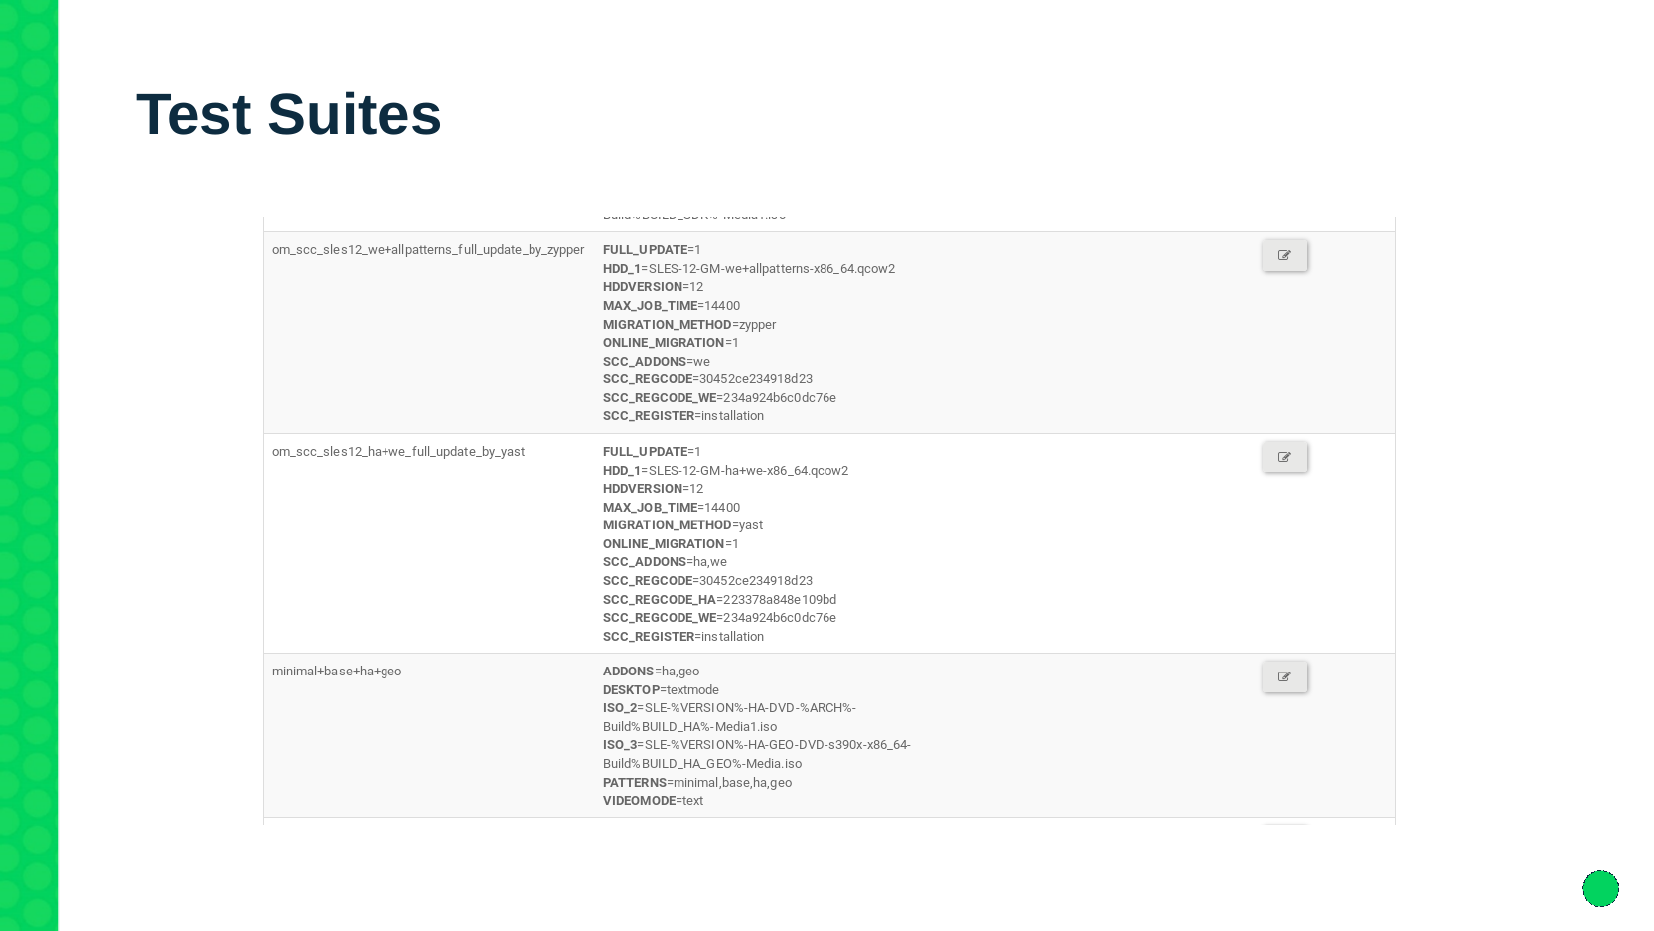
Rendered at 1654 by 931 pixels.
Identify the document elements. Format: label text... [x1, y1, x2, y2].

title Test Suites [121, 37, 1531, 193]
picture [0, 0, 76, 931]
picture [239, 217, 1412, 825]
